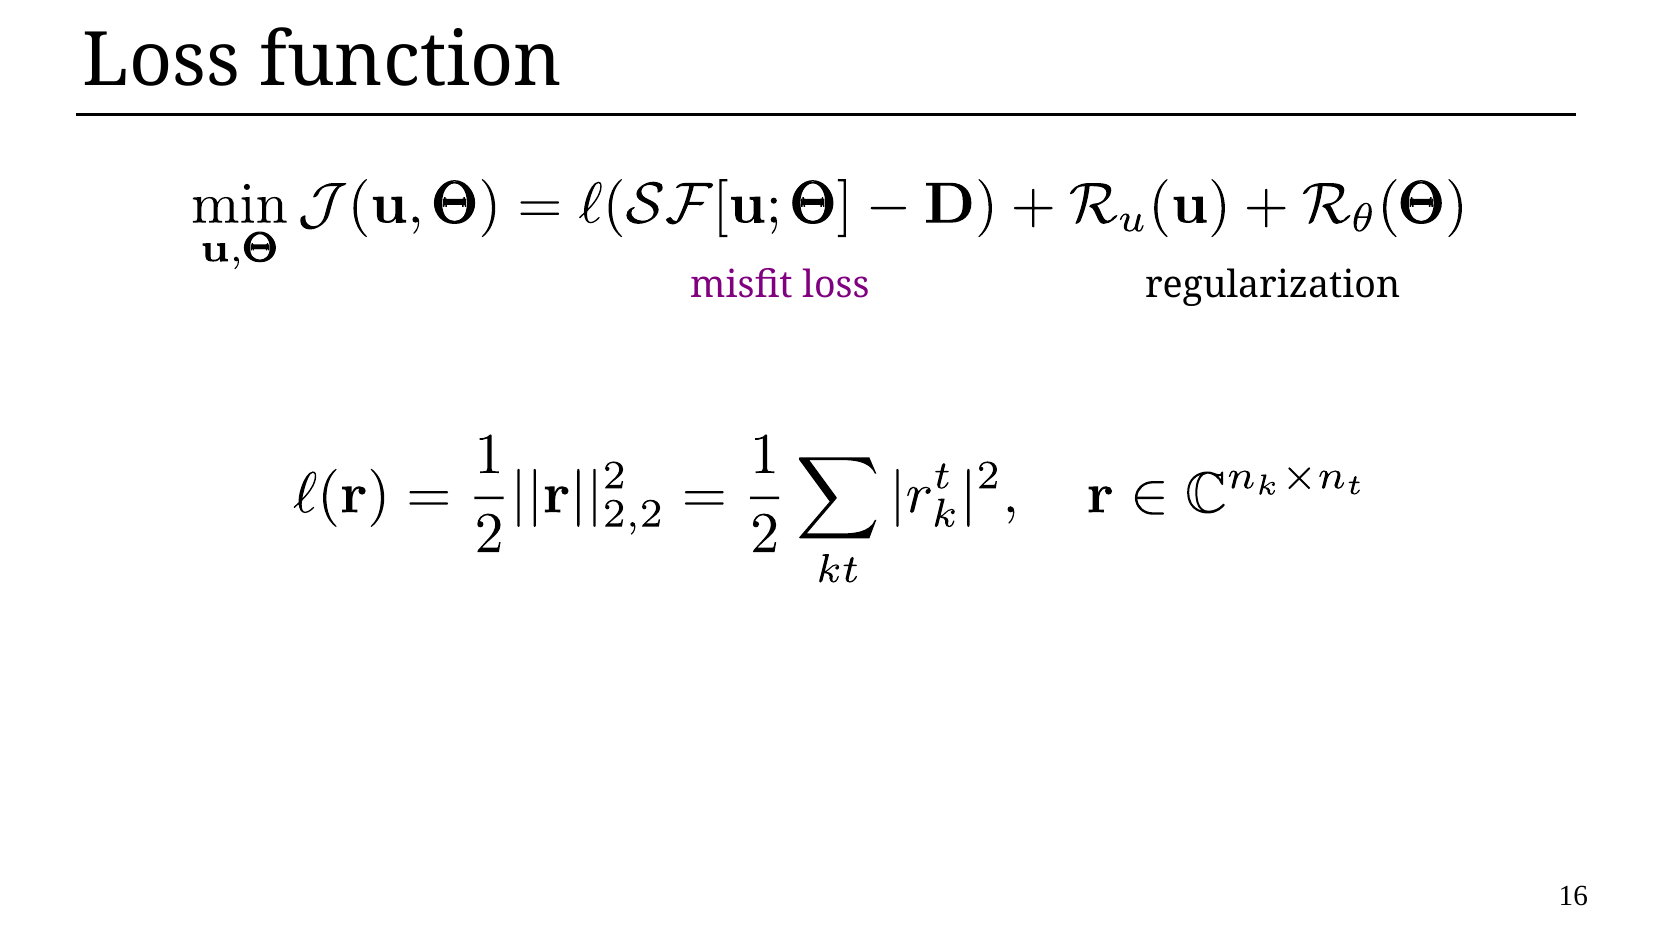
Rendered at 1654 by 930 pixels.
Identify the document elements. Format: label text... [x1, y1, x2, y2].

title Loss function [82, 7, 1571, 105]
text_box regularization [1120, 250, 1426, 309]
picture [188, 176, 1465, 272]
picture [290, 432, 1363, 585]
text_box misfit loss [660, 250, 901, 309]
